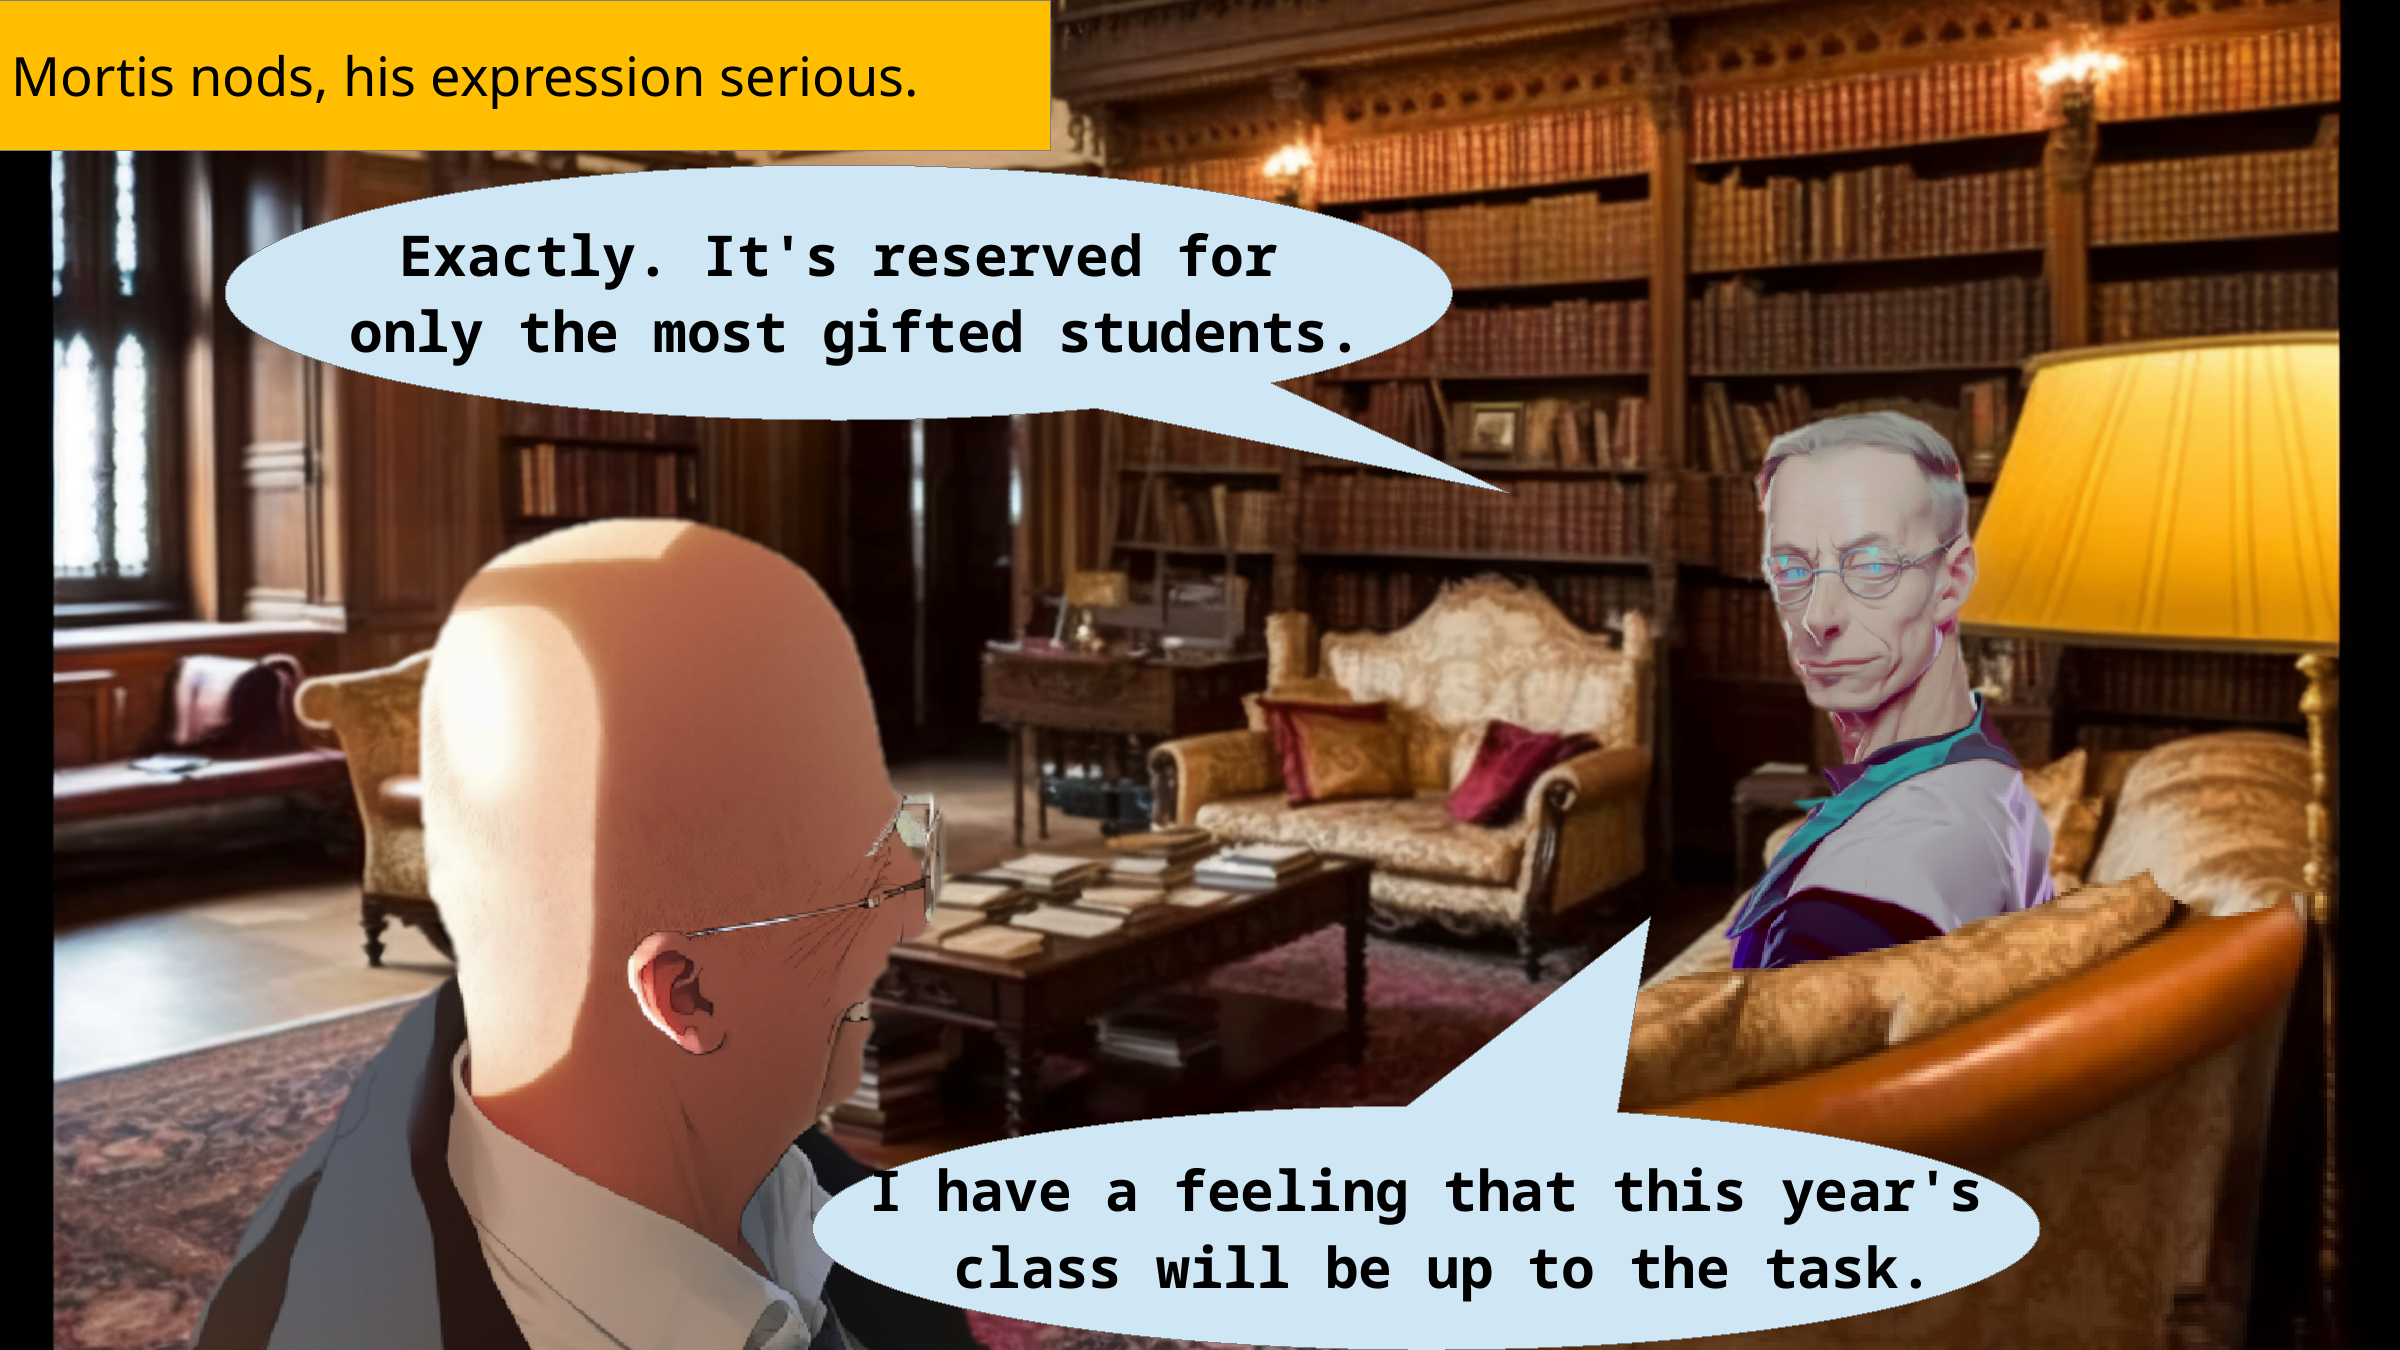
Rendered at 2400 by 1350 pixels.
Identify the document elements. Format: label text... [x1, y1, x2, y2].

text_box Mortis nods, his expression serious. [0, 0, 1051, 151]
text_box Exactly. It's reserved for only the most gifted students. [225, 165, 1510, 493]
text_box I have a feeling that this year's class will be up to the task. [812, 916, 2041, 1350]
picture [0, 0, 2400, 1350]
